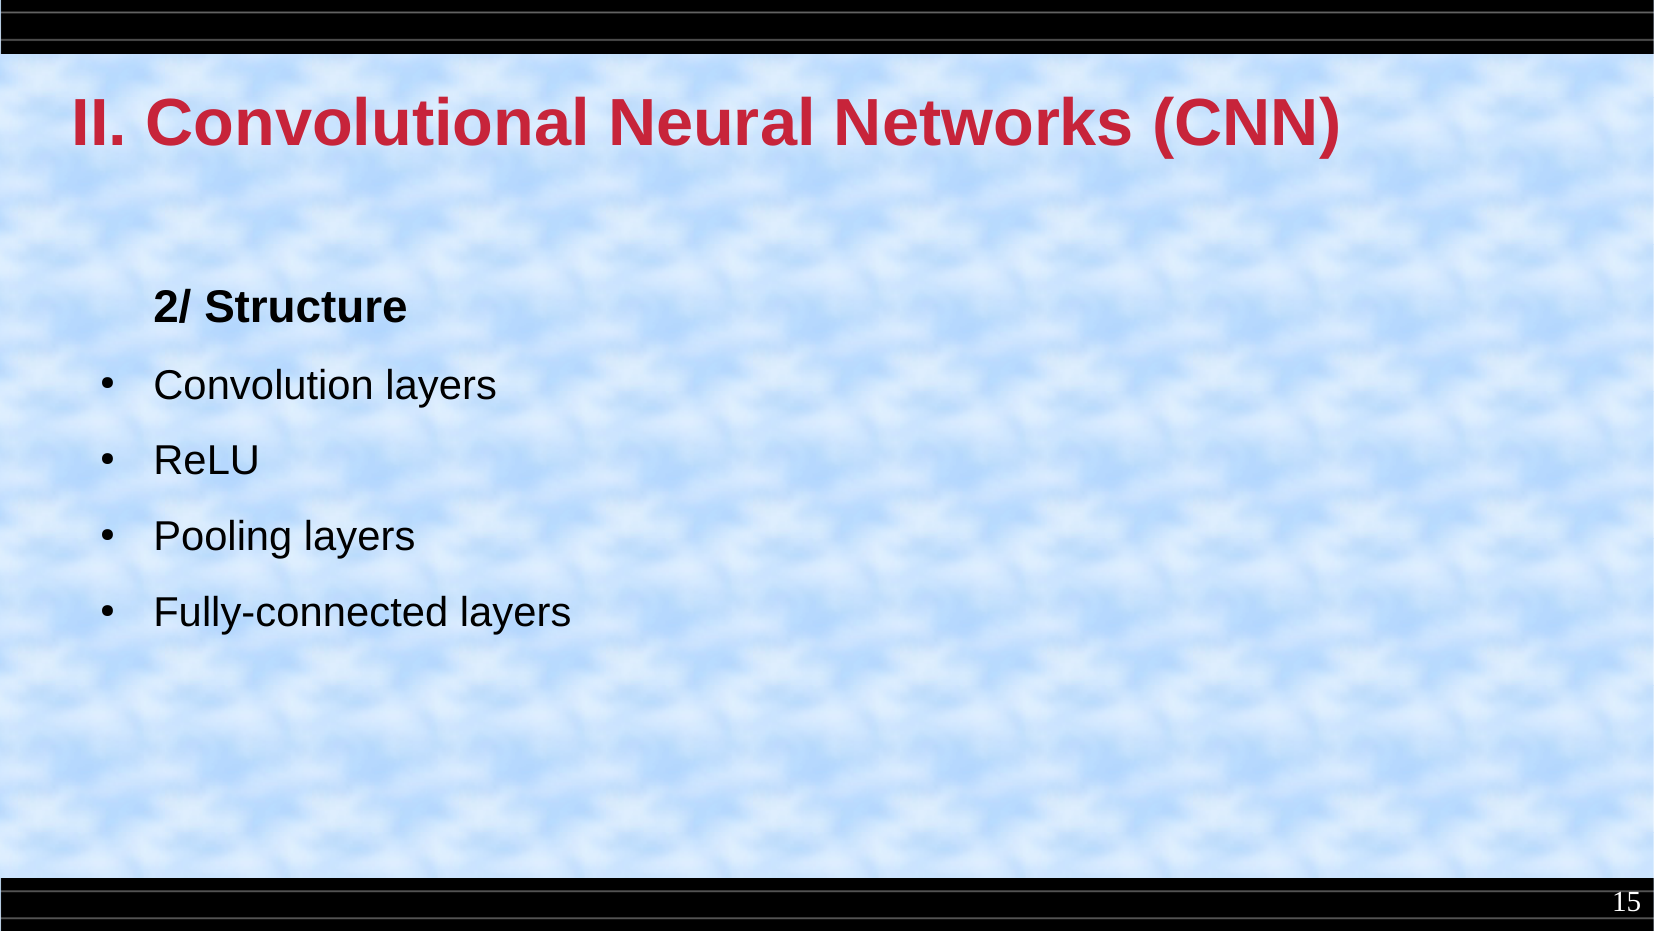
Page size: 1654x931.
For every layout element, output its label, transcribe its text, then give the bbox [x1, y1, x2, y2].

list 2/ Structure Convolution layers ReLU Pooling layers Fully-connected layers [82, 200, 1571, 686]
title II. Convolutional Neural Networks (CNN) [71, 44, 1560, 201]
picture [0, 0, 1654, 931]
